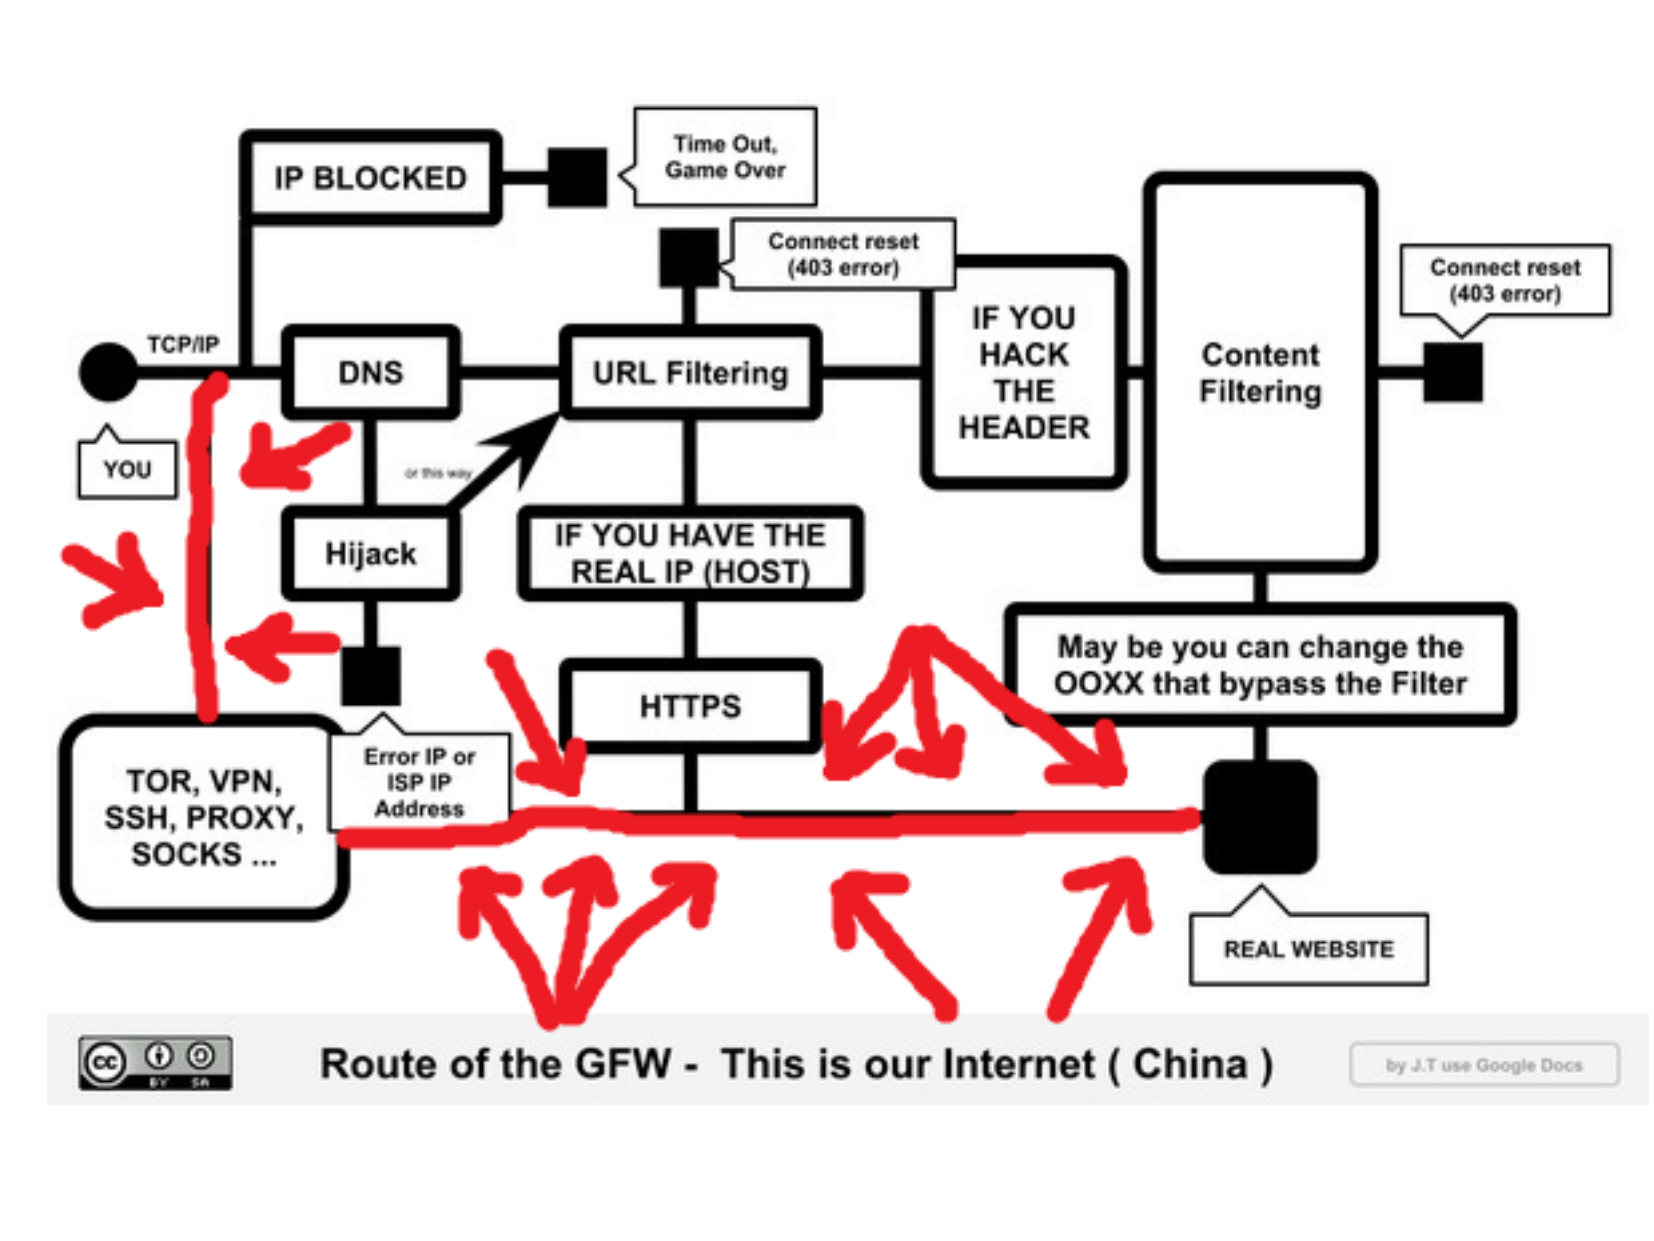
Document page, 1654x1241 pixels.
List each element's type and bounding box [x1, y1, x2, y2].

picture [47, 76, 1649, 1105]
